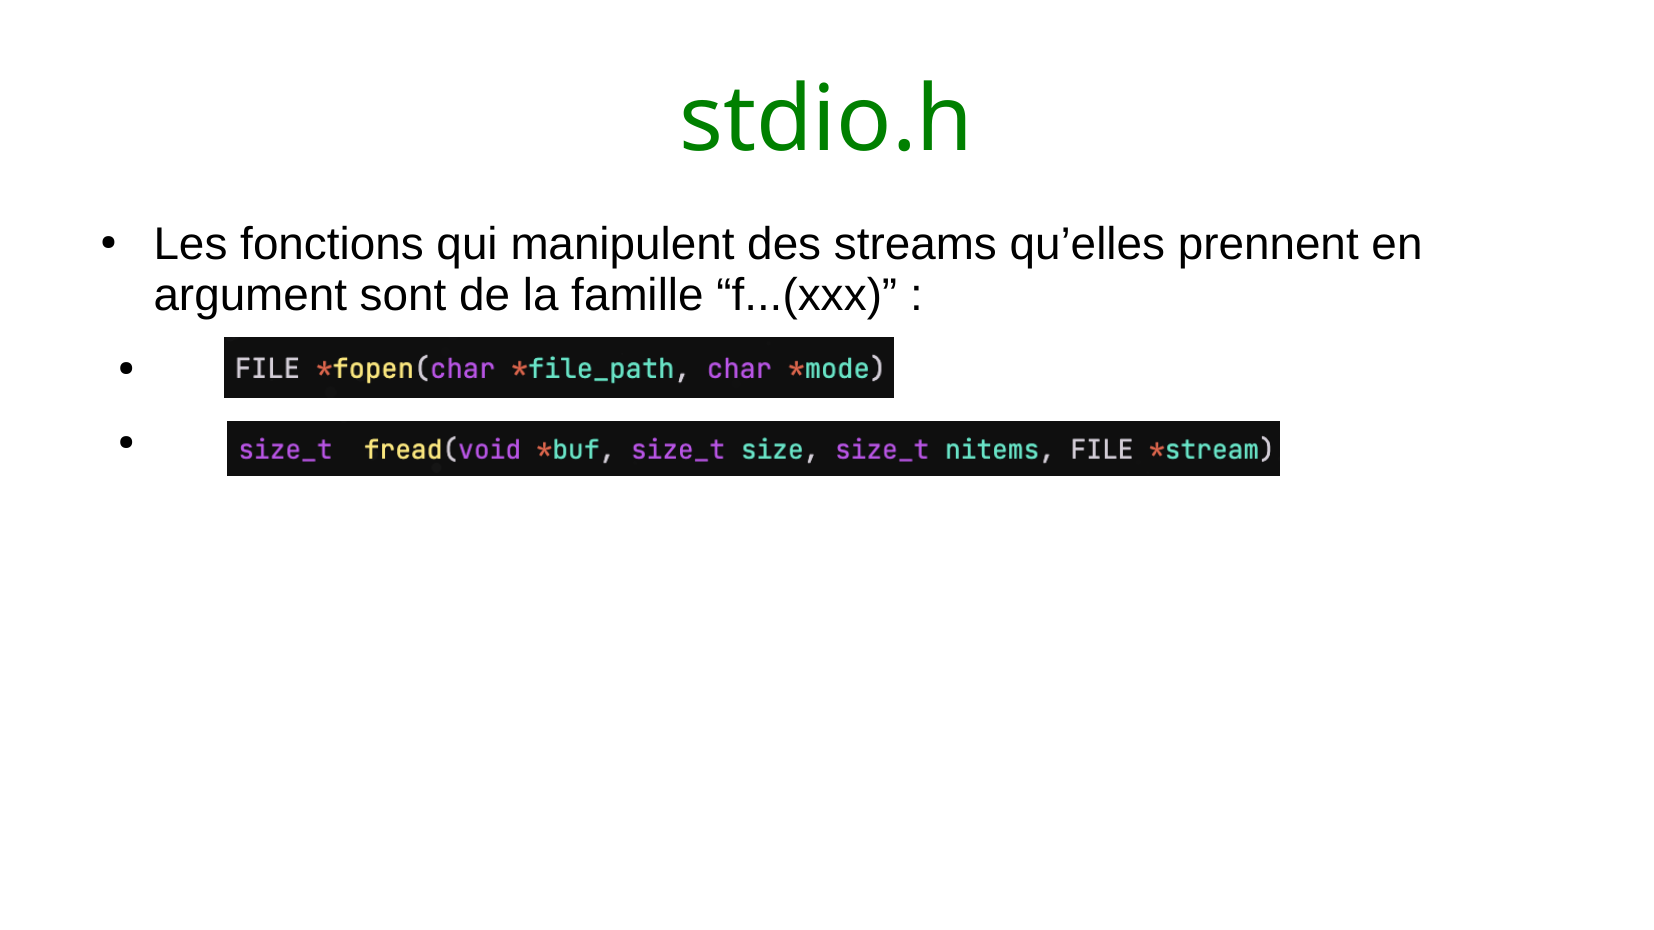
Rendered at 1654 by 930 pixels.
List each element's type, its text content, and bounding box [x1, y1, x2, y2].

picture [224, 337, 894, 398]
picture [227, 421, 1280, 476]
title stdio.h [82, 37, 1571, 193]
list Les fonctions qui manipulent des streams qu’elles prennent en argument sont de la famille “f...(xxx)” : [82, 217, 1571, 757]
